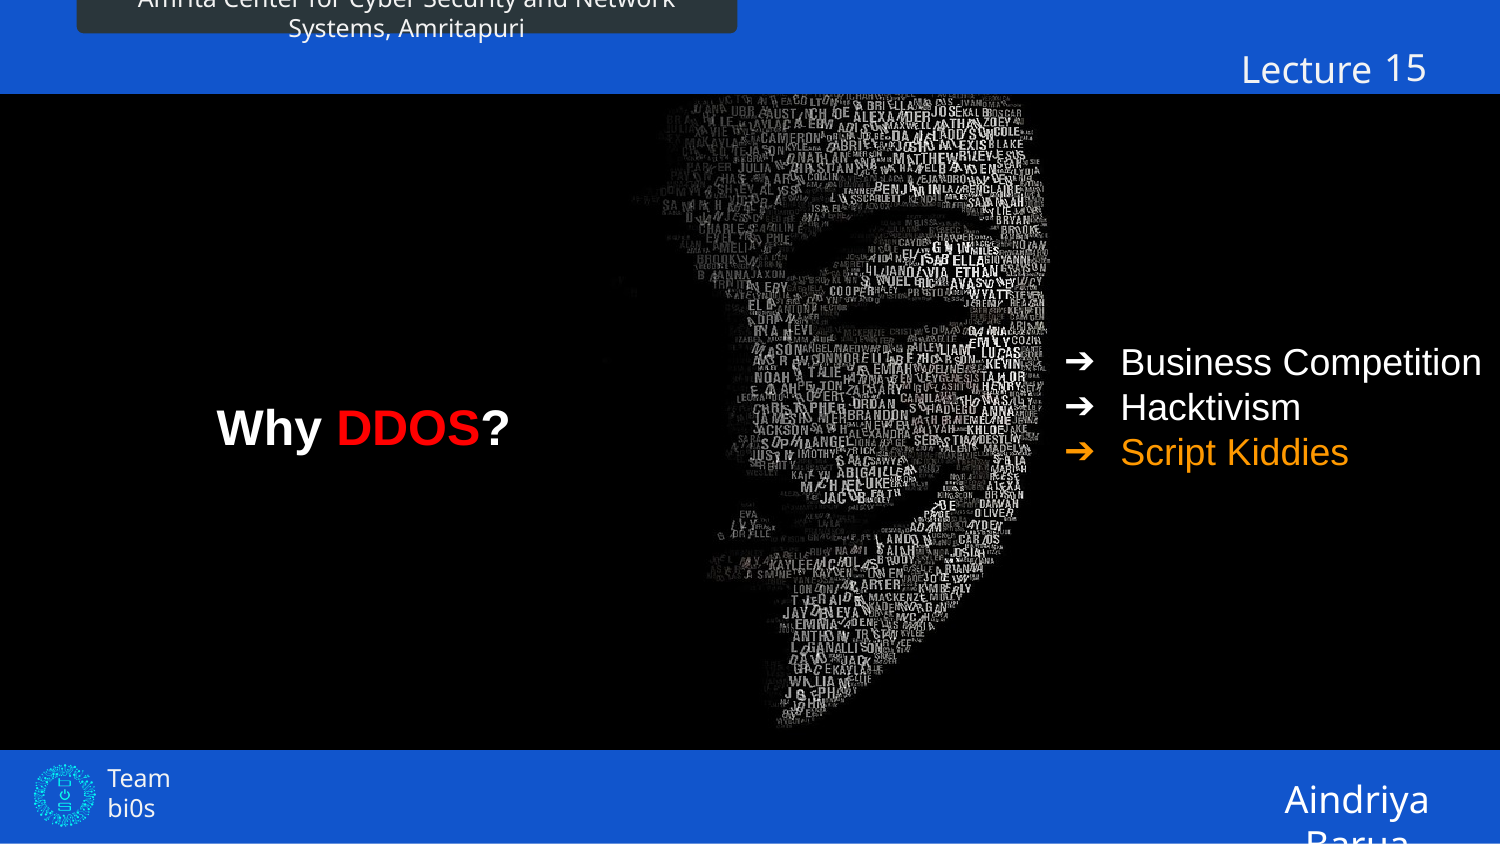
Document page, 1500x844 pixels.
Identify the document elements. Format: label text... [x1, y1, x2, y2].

text_box Why DDOS? [169, 380, 558, 463]
picture [30, 763, 99, 828]
text_box Business Competition Hacktivism Script Kiddies [1030, 323, 1500, 545]
slide_number <number> [1322, 42, 1489, 94]
picture [0, 94, 1500, 750]
